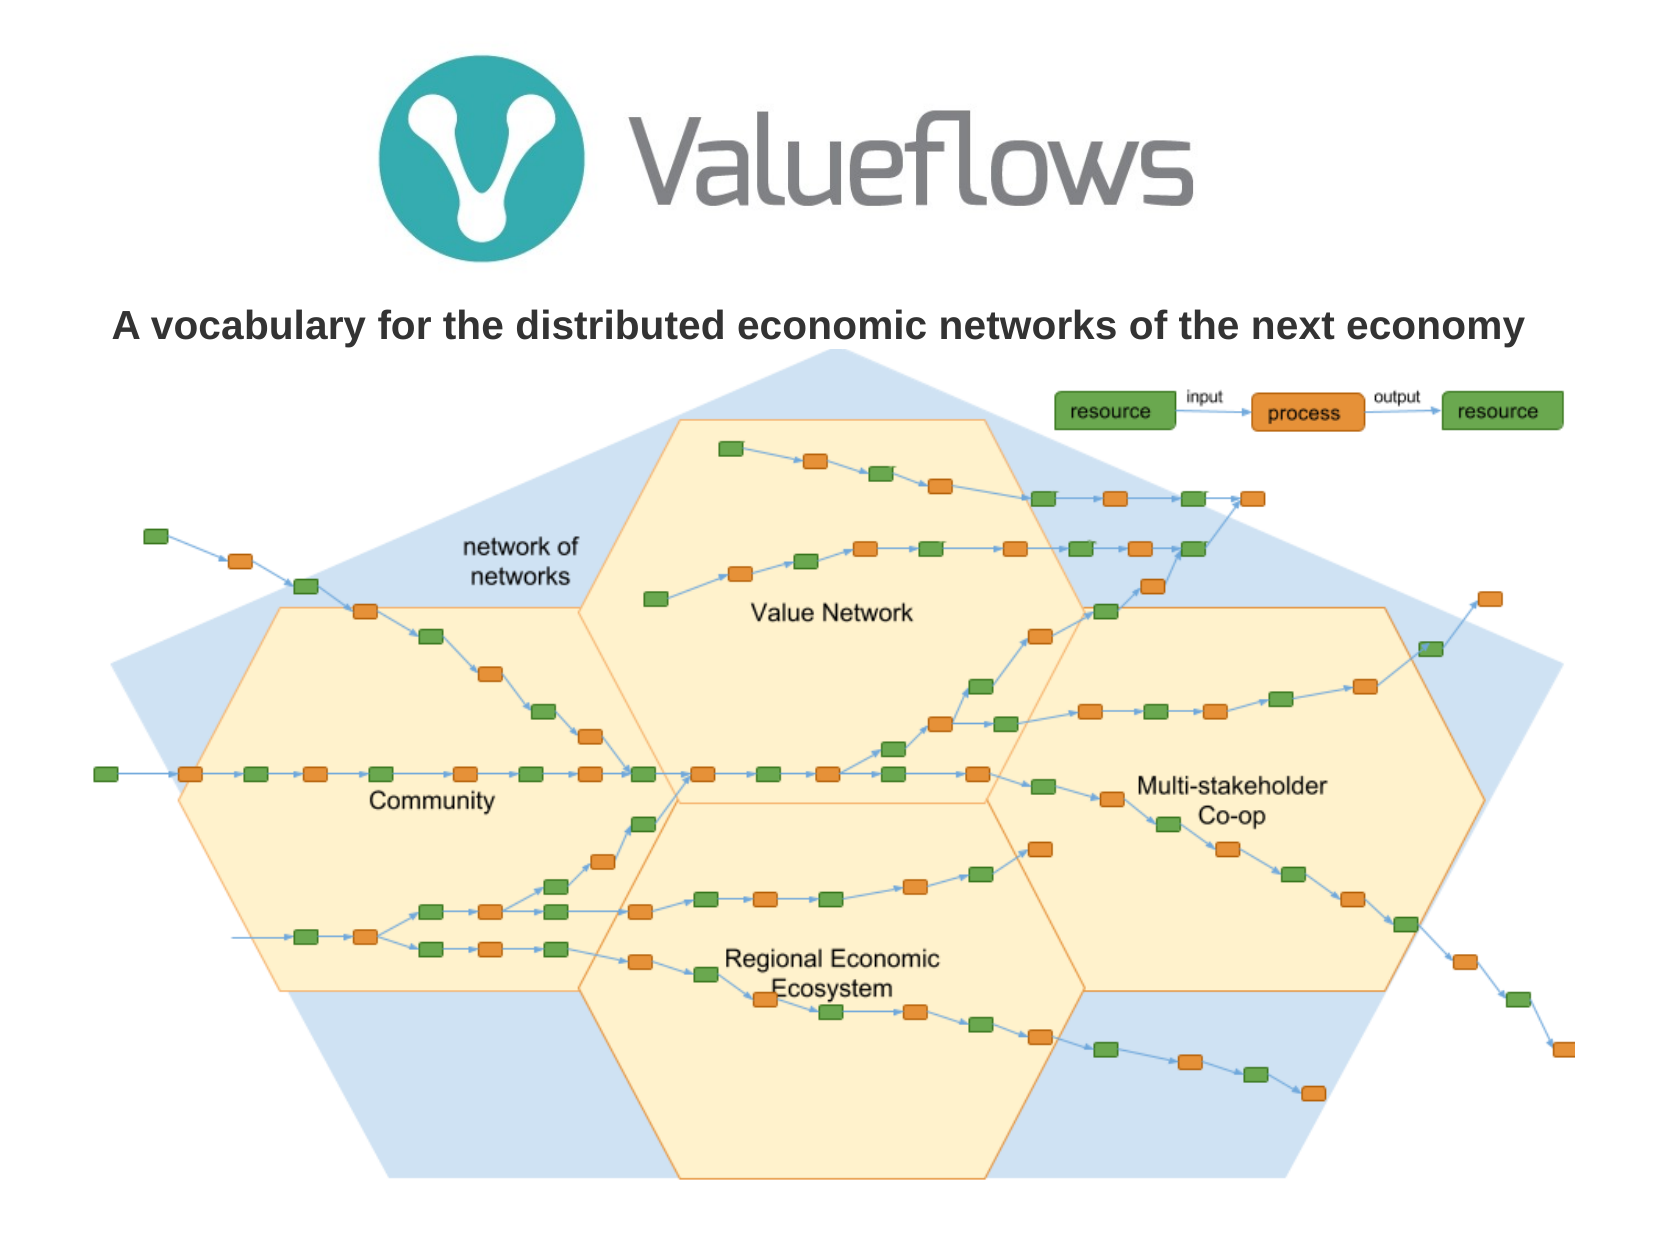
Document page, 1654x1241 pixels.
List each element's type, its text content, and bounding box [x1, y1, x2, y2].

text_box A vocabulary for the distributed economic networks of the next economy [50, 267, 1590, 372]
picture [350, 24, 1224, 267]
picture [75, 372, 1575, 1194]
